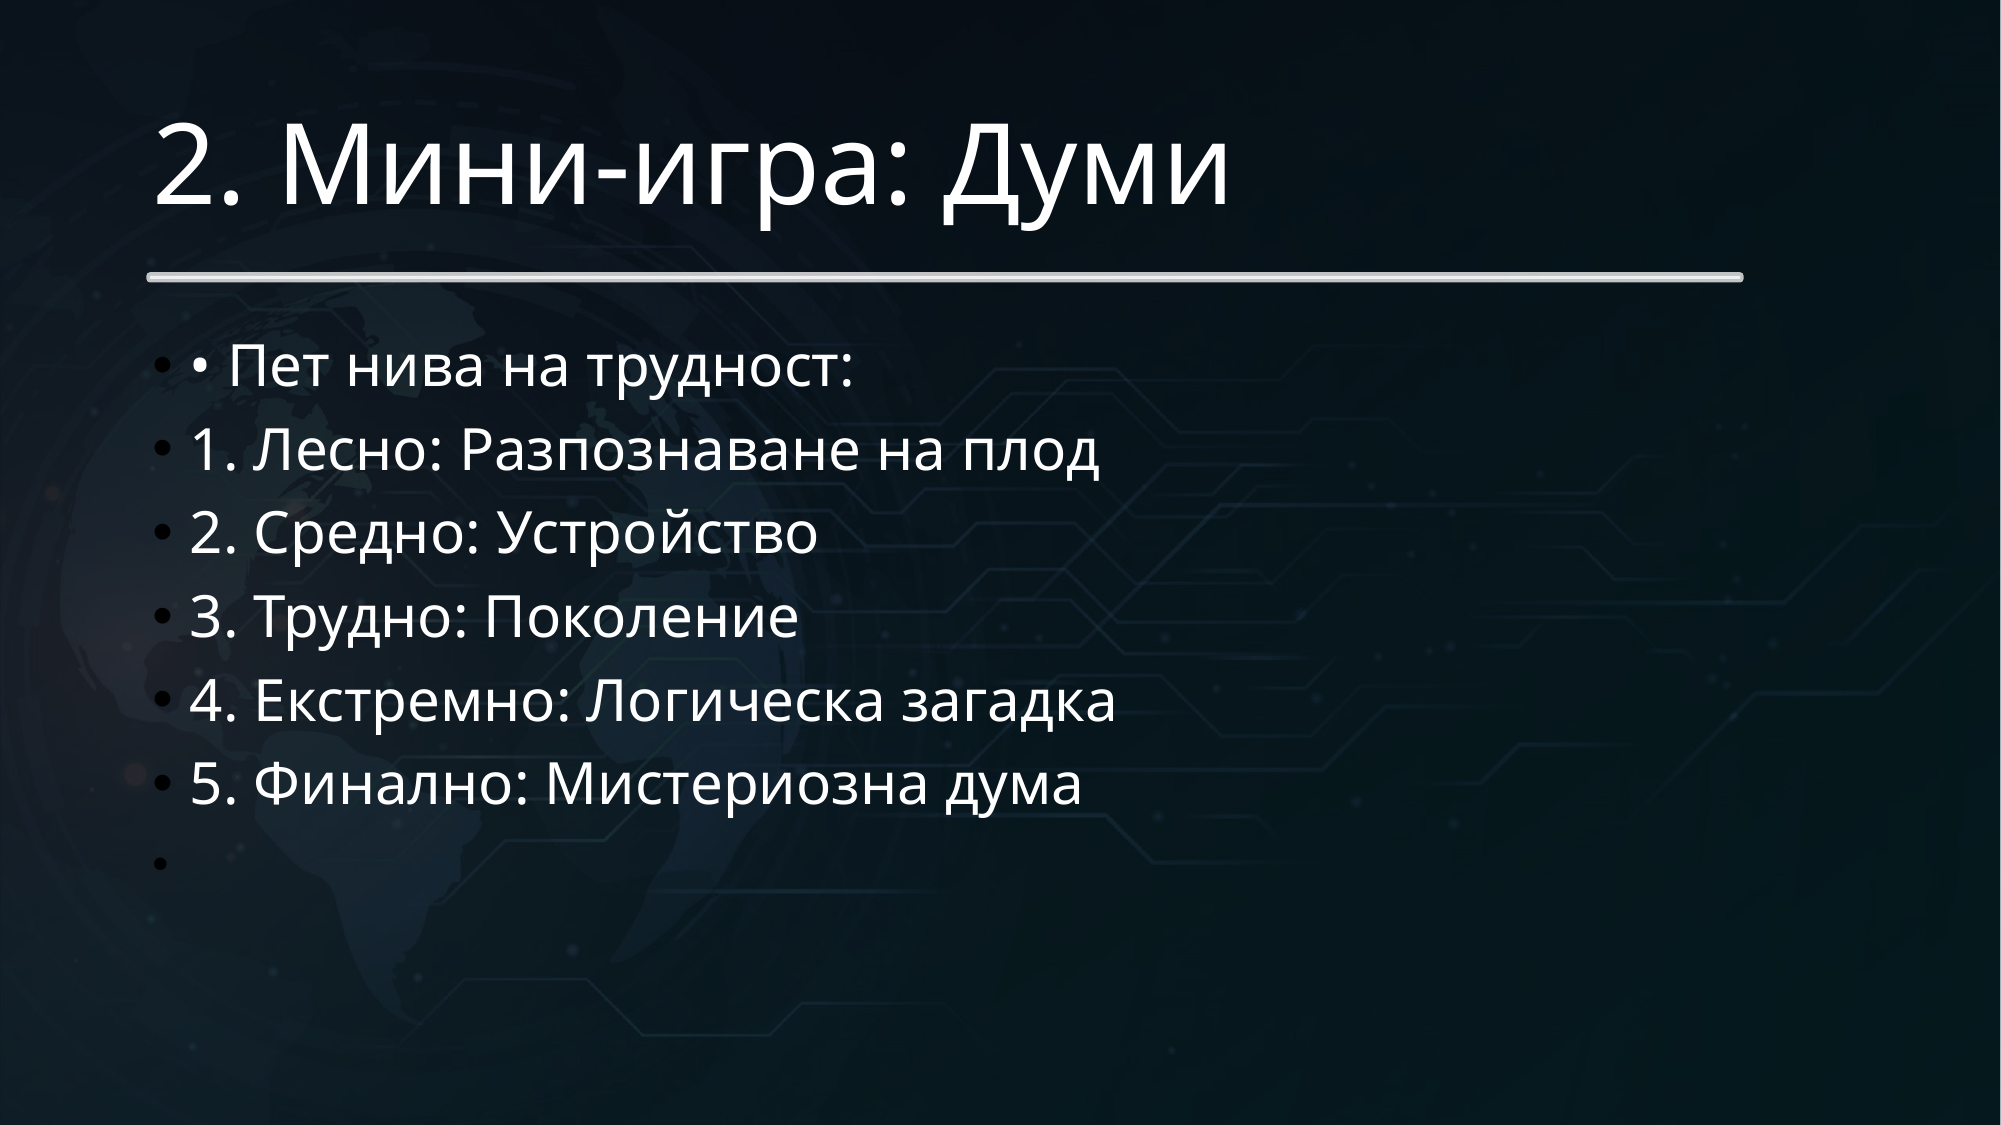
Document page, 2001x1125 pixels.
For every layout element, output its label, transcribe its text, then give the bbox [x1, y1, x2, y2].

picture [0, 0, 2000, 1125]
list • Пет нива на трудност: 1. Лесно: Разпознаване на плод 2. Средно: Устройство 3. Трудно: Поколение 4. Екстремно: Логическа загадка 5. Финално: Мистериозна дума [137, 328, 1863, 1014]
title 2. Мини-игра: Думи [137, 59, 1863, 278]
